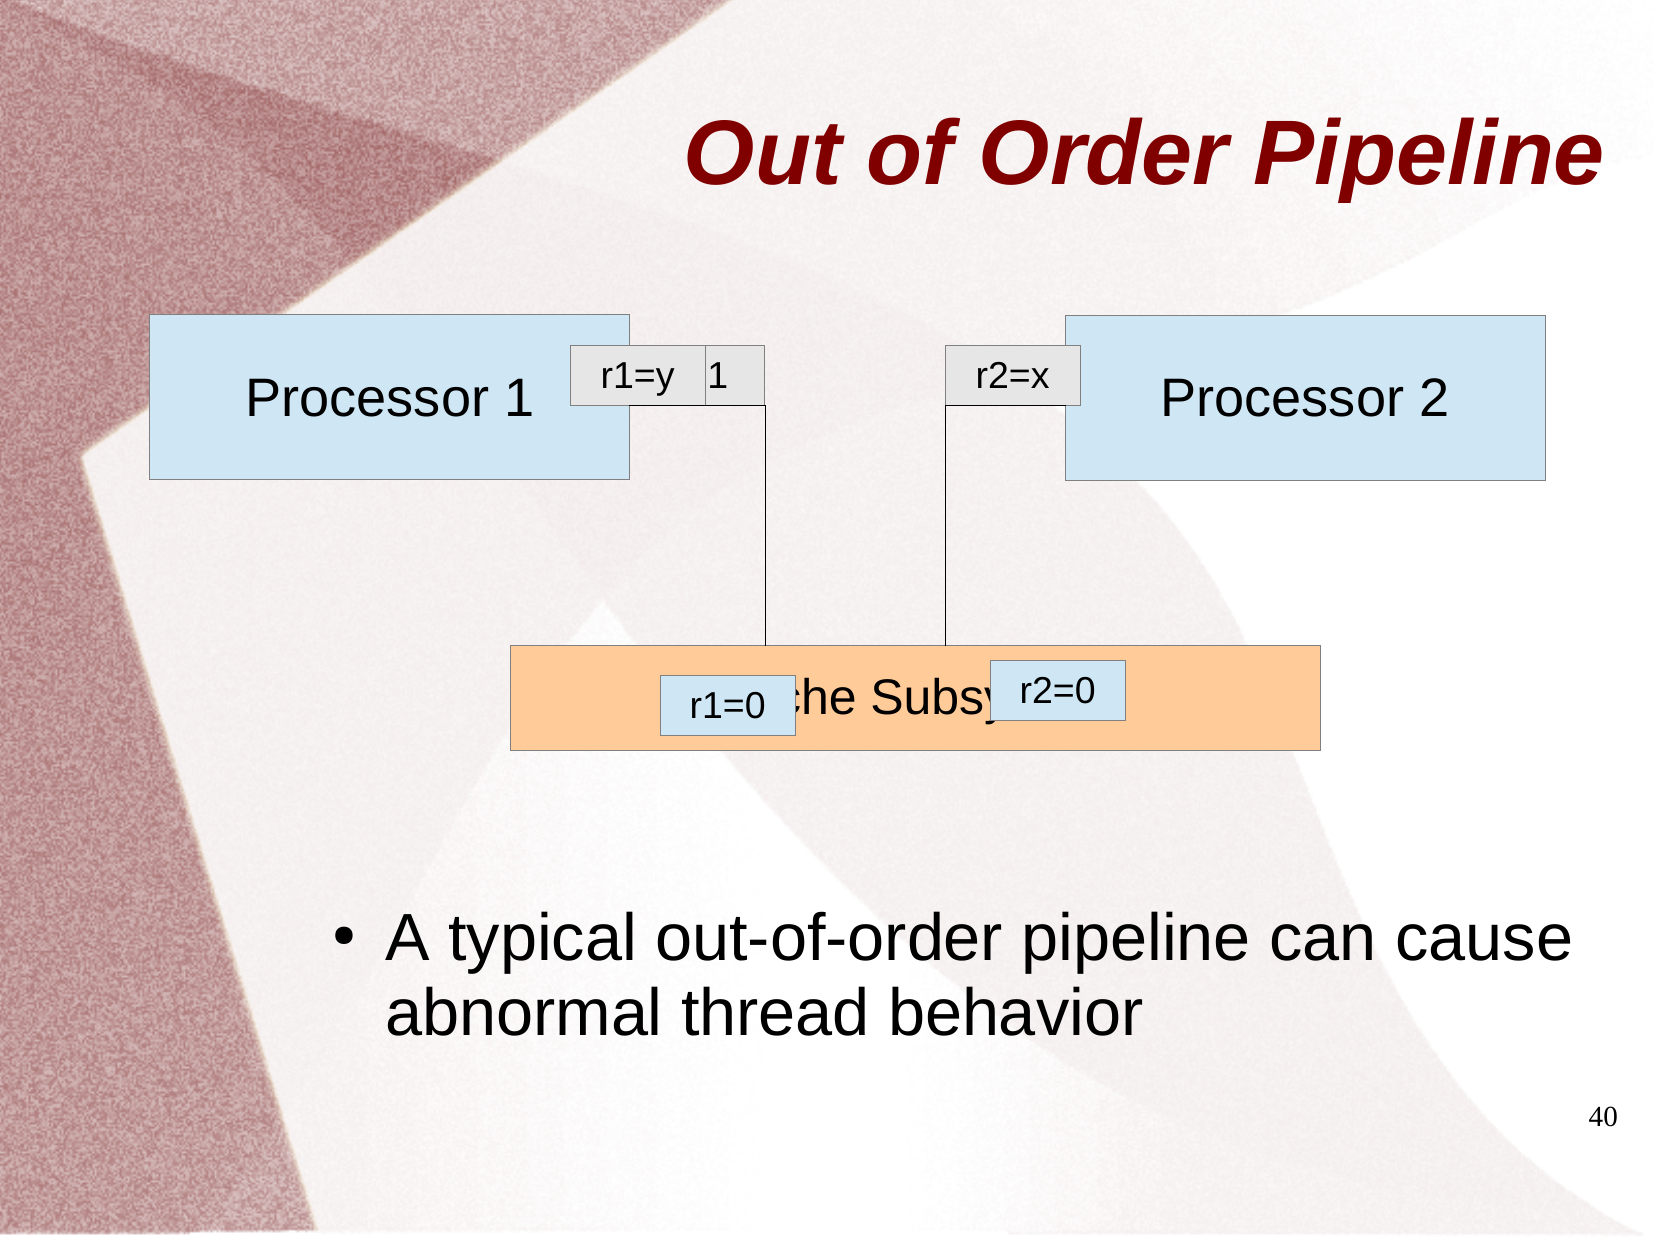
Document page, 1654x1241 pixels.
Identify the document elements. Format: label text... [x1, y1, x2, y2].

picture [0, 0, 1654, 1241]
text_box r2=0 [990, 660, 1126, 721]
text_box r1=0 [660, 675, 796, 736]
text_box Processor 1 [149, 314, 630, 480]
text_box Cache Subsystem [510, 645, 1321, 751]
title Out of Order Pipeline [596, 49, 1607, 257]
text_box x=1 [706, 345, 765, 405]
text_box Processor 2 [1065, 315, 1546, 481]
text_box r1=y [570, 345, 706, 406]
list A typical out-of-order pipeline can cause abnormal thread behavior [314, 900, 1591, 1050]
text_box r2=x [945, 345, 1081, 406]
